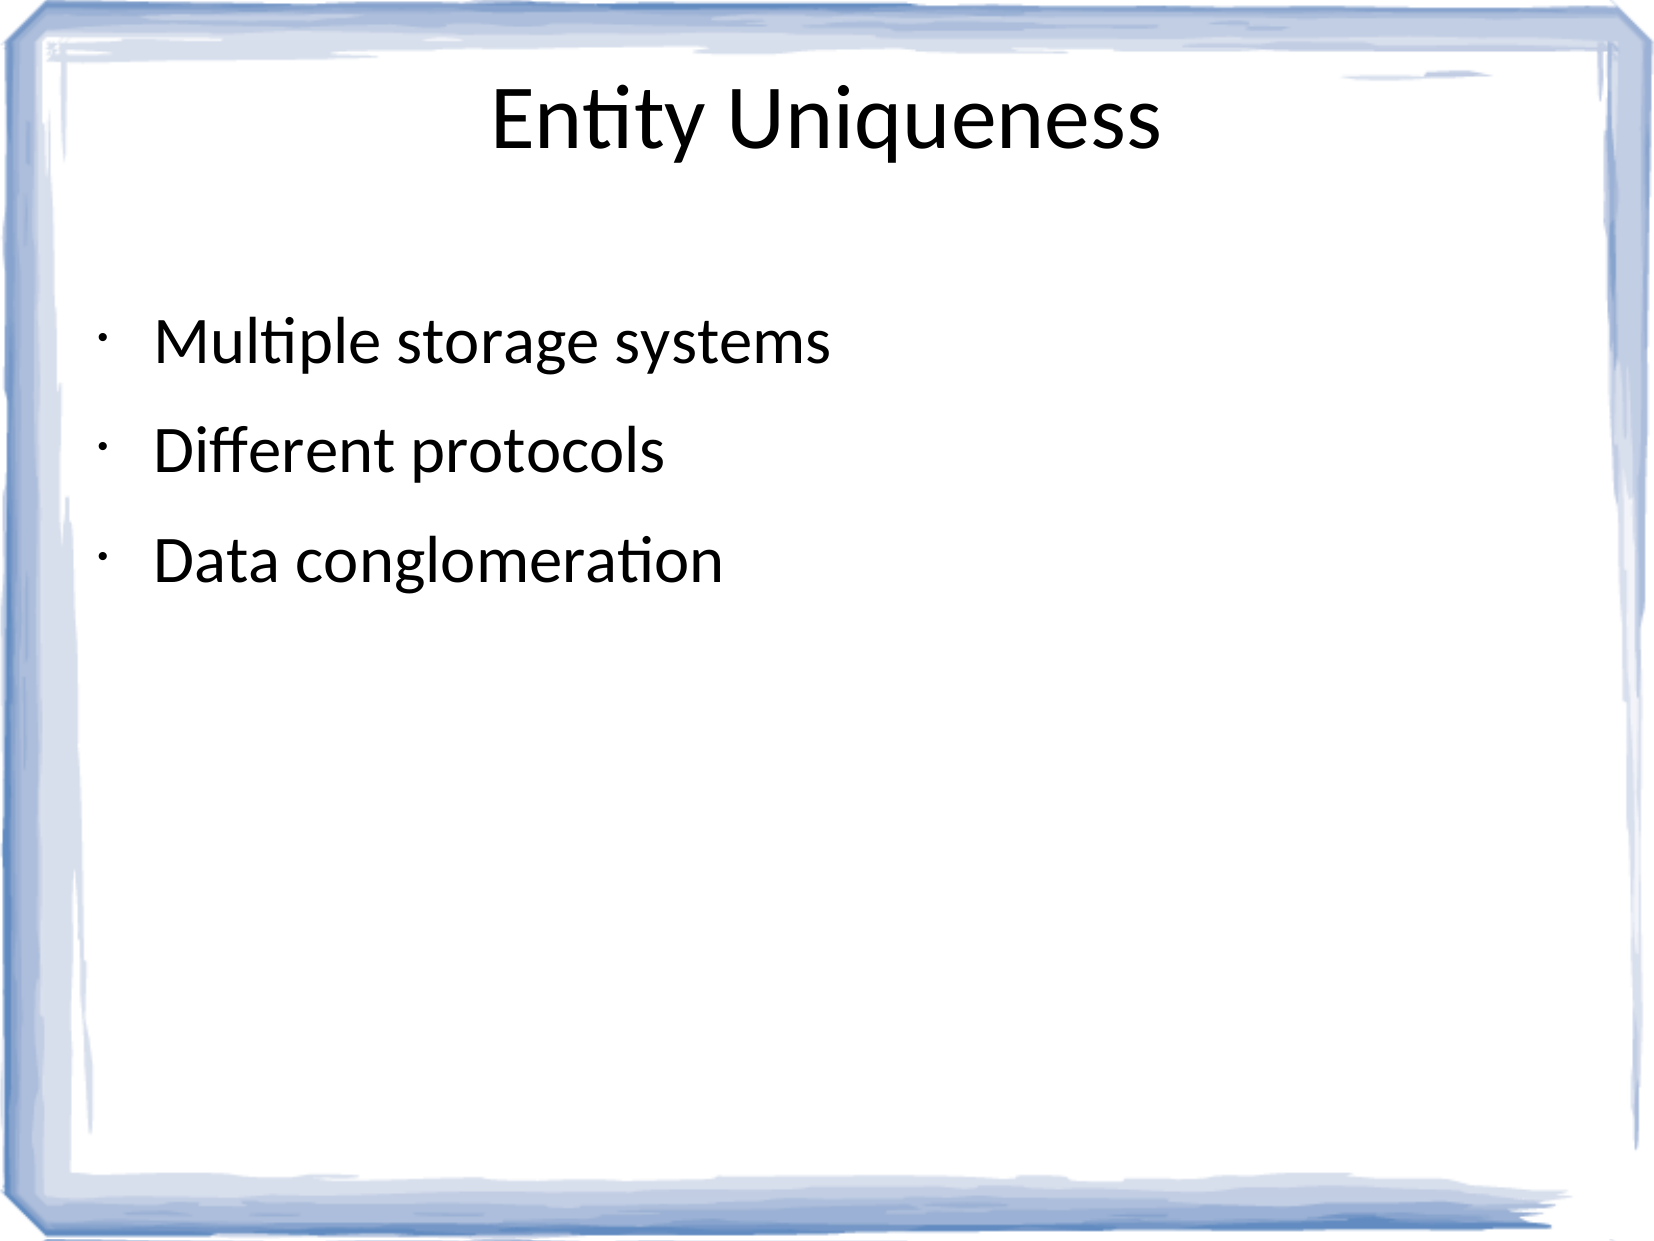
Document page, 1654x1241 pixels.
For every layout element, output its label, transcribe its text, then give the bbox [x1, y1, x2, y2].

title Entity Uniqueness [82, 49, 1571, 257]
picture [0, 0, 1654, 1241]
list Multiple storage systems Different protocols Data conglomeration [82, 289, 1571, 1108]
